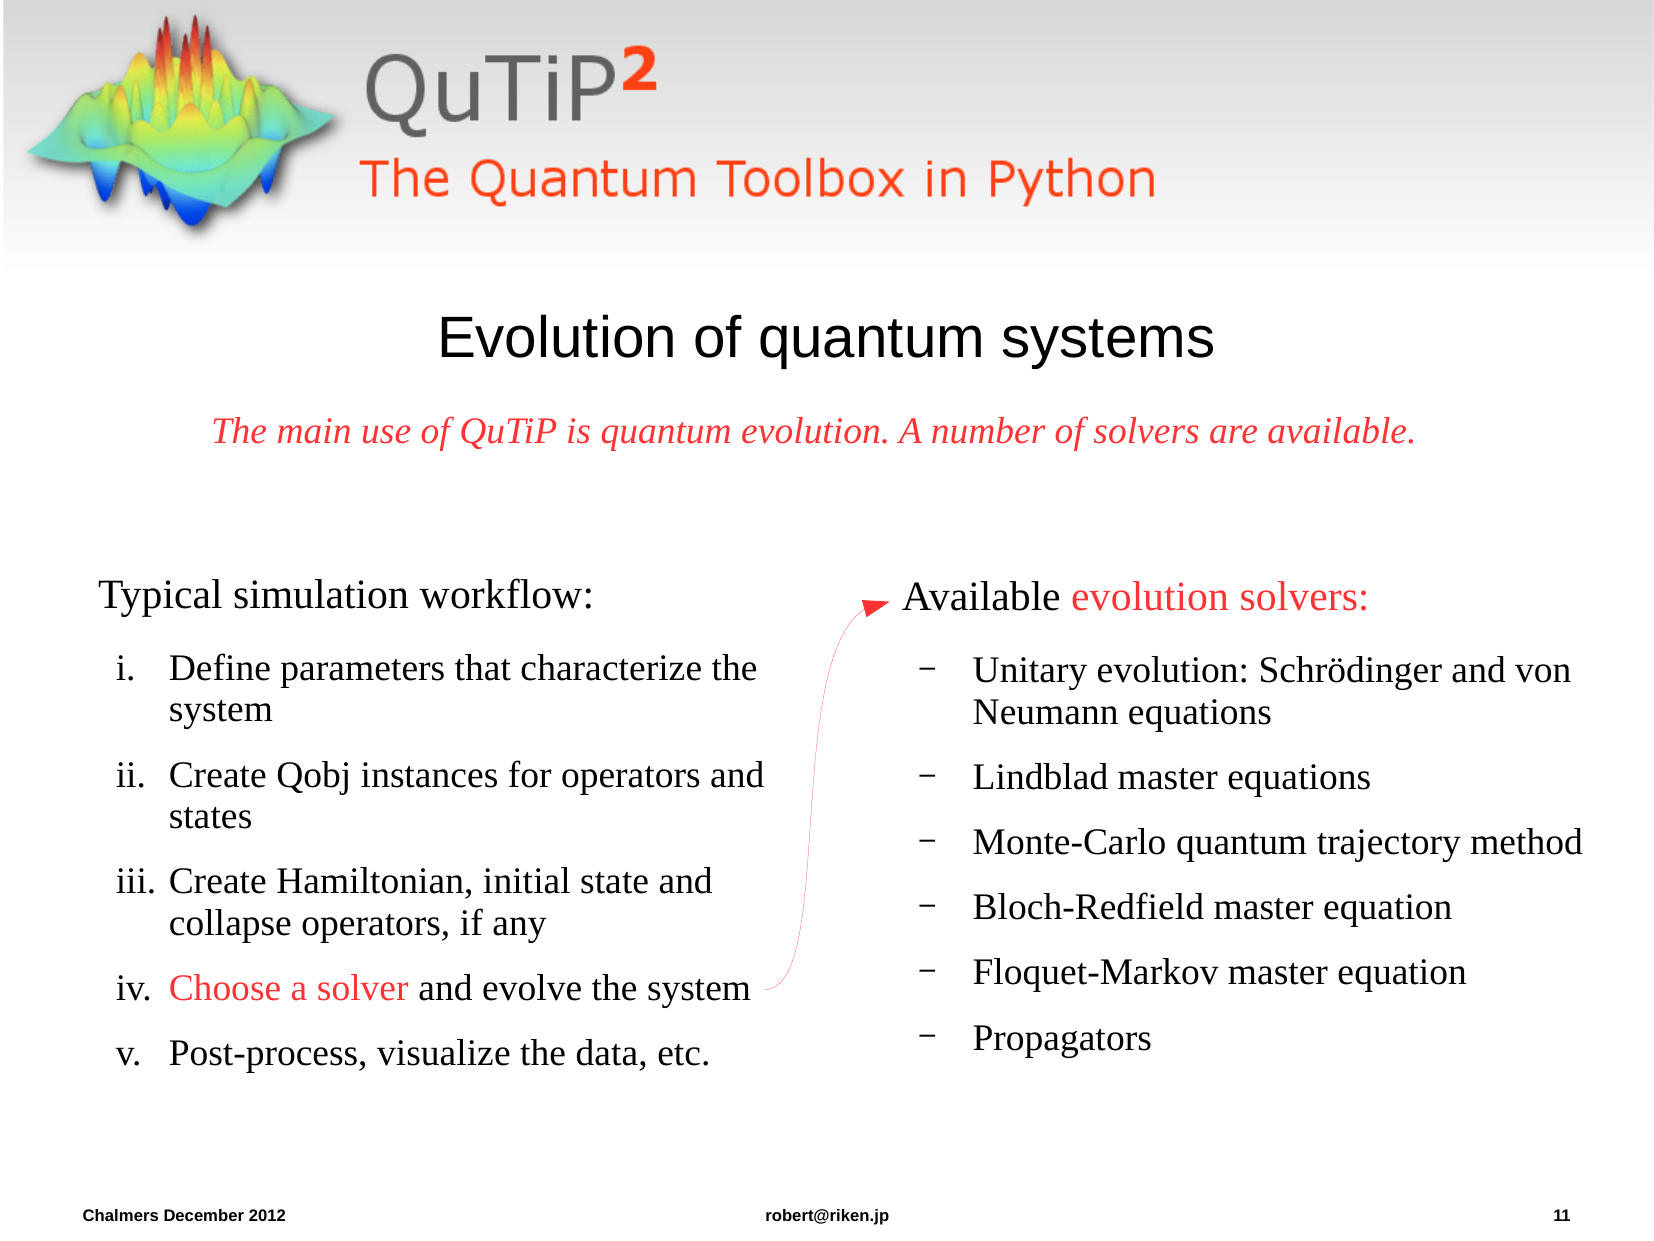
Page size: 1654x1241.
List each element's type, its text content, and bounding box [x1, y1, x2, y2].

list Available evolution solvers: Unitary evolution: Schrödinger and von Neumann equations Lindblad master equations Monte-Carlo quantum trajectory method Bloch-Redfield master equation Floquet-Markov master equation Propagators [831, 573, 1603, 1147]
text_box The main use of QuTiP is quantum evolution. A number of solvers are available. [196, 402, 1433, 460]
picture [3, 0, 1654, 273]
list Available evolution solvers: Unitary evolution: Schrödinger and von Neumann equations Lindblad master equations Monte-Carlo quantum trajectory method Bloch-Redfield master equation Floquet-Markov master equation Propagators [831, 573, 889, 661]
title Evolution of quantum systems [82, 273, 1571, 401]
list Typical simulation workflow: Define parameters that characterize the system Create Qobj instances for operators and states Create Hamiltonian, initial state and collapse operators, if any Choose a solver and evolve the system Post-process, visualize the data, etc. [27, 571, 810, 1141]
text_box [889, 573, 931, 631]
